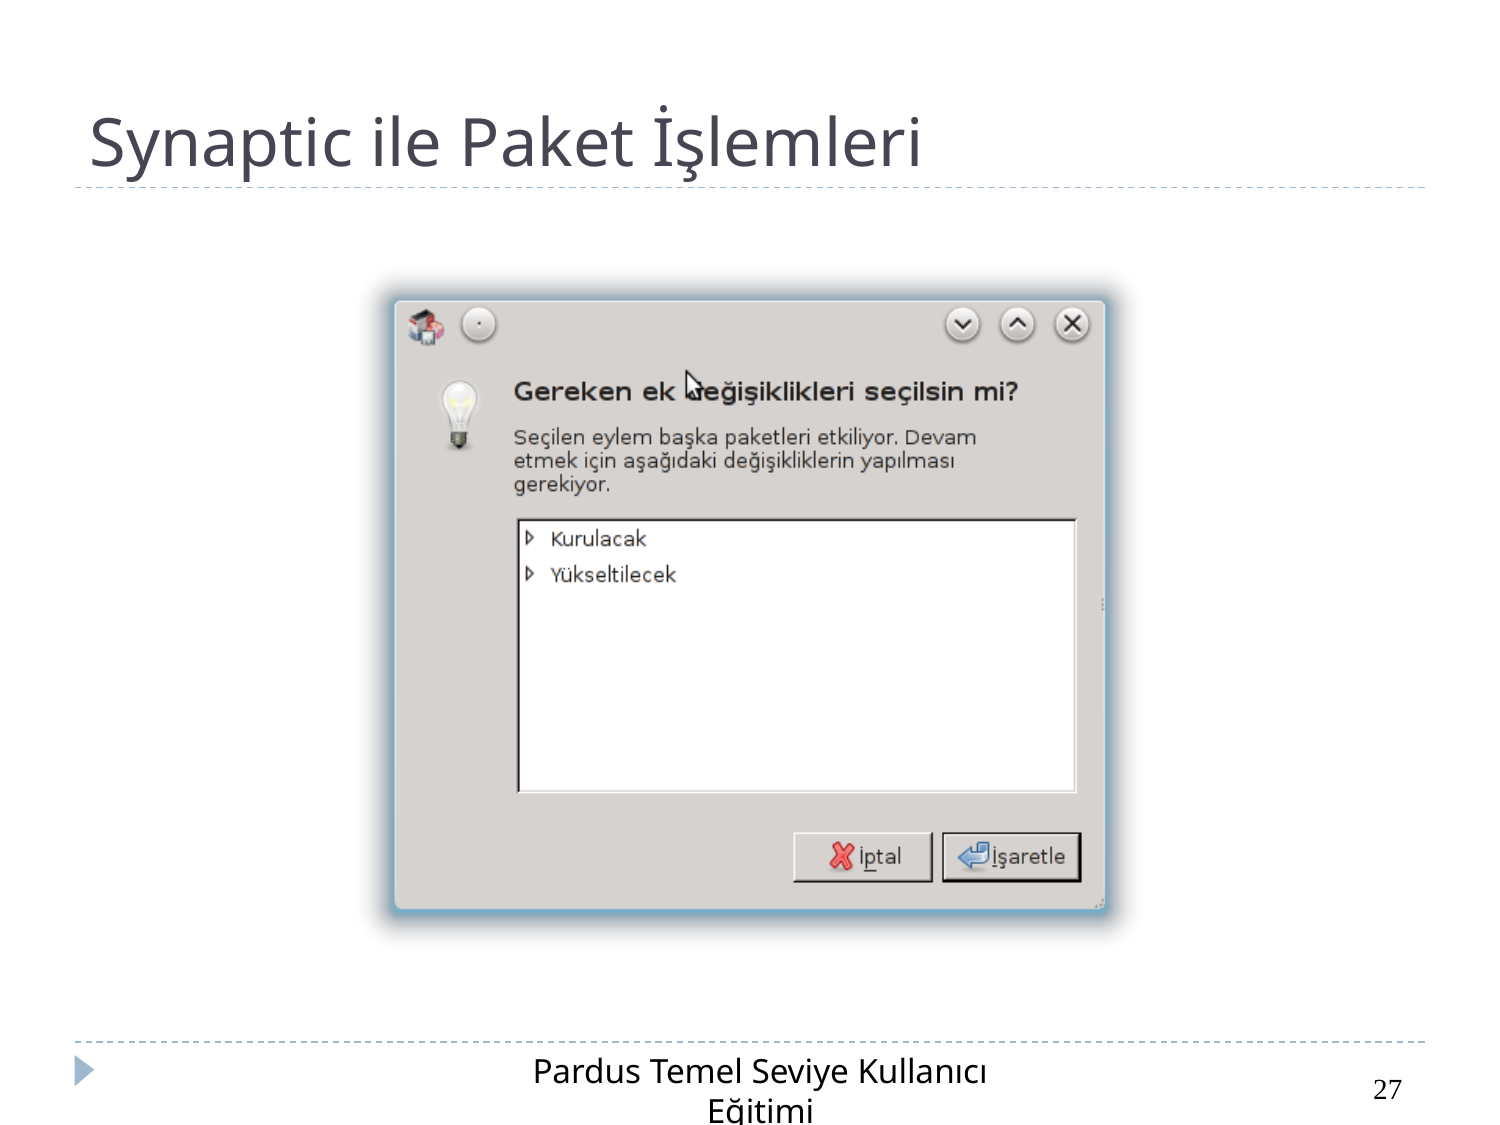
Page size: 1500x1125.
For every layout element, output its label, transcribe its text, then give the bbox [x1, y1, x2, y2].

title Synaptic ile Paket İşlemleri [75, 24, 1425, 188]
picture [332, 238, 1168, 972]
